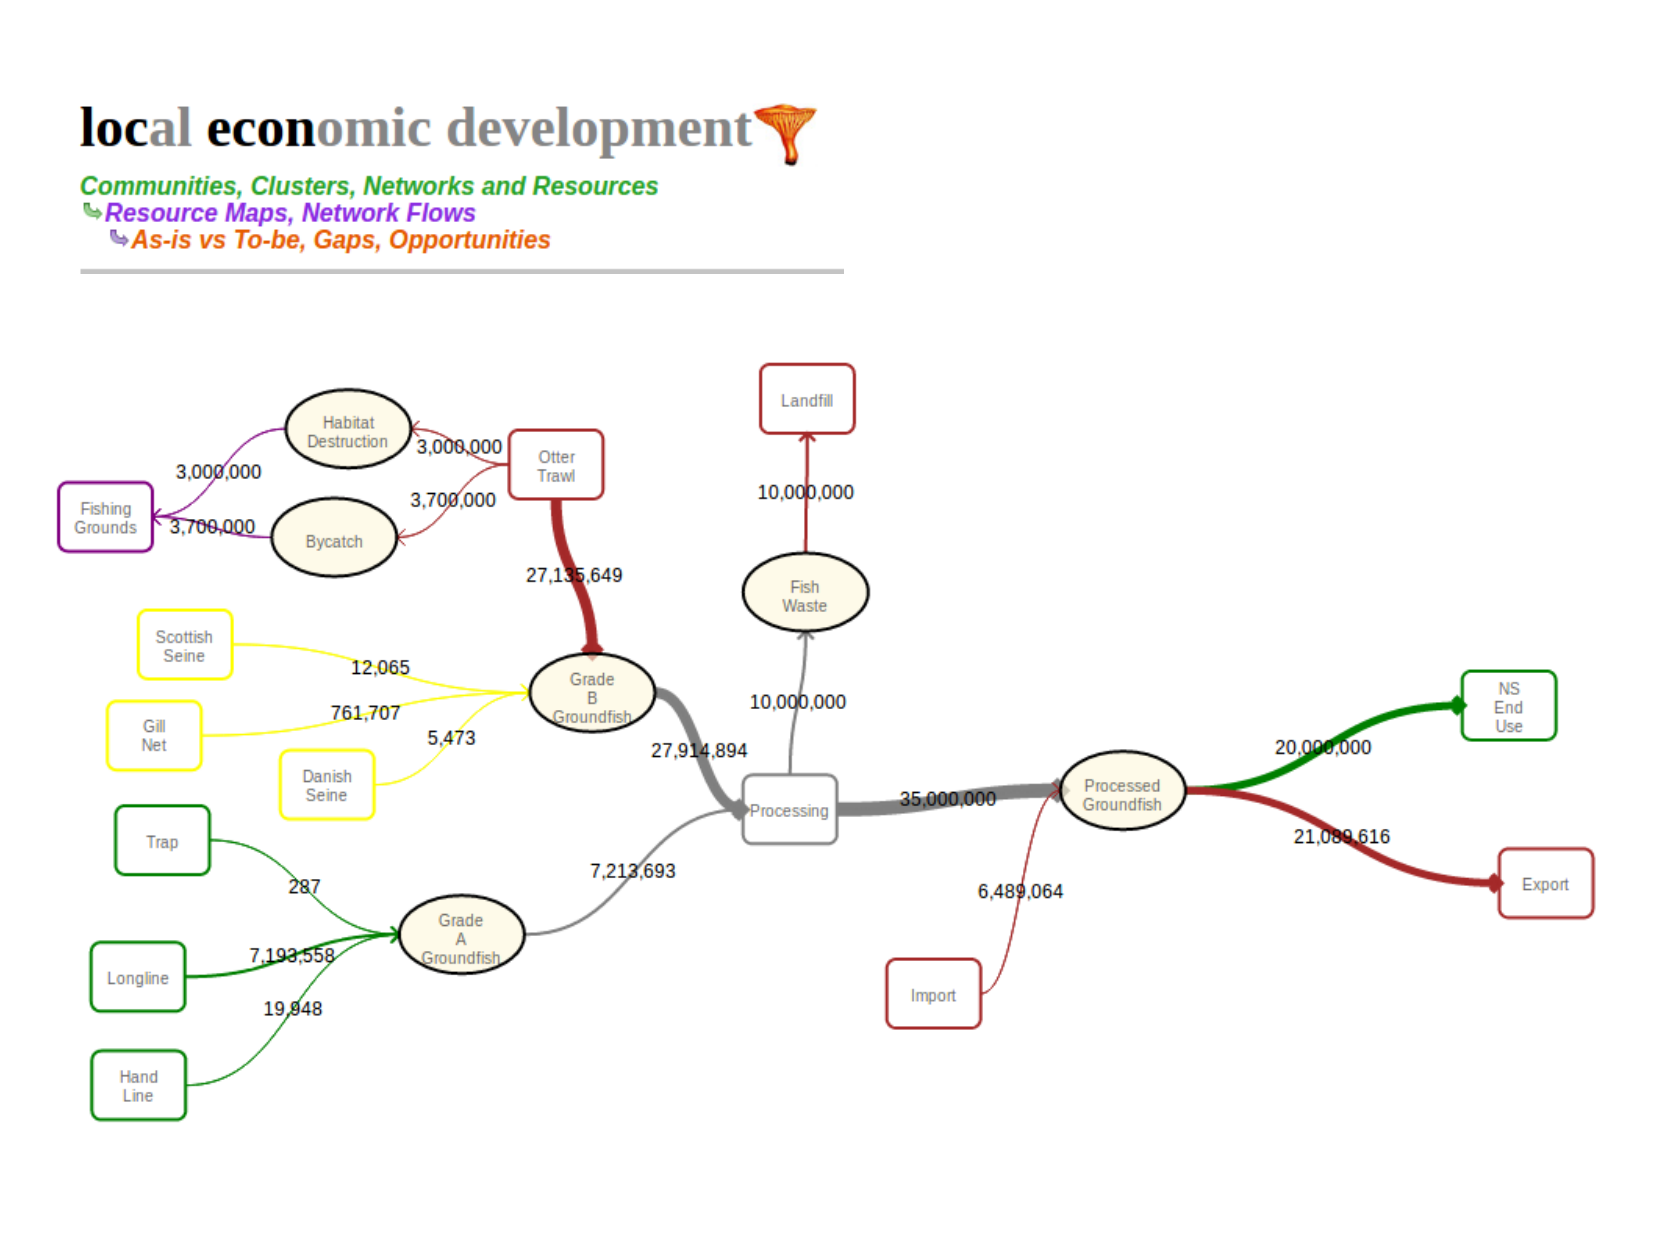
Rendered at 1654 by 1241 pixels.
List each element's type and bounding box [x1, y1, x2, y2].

picture [37, 99, 844, 274]
picture [37, 349, 1613, 1141]
